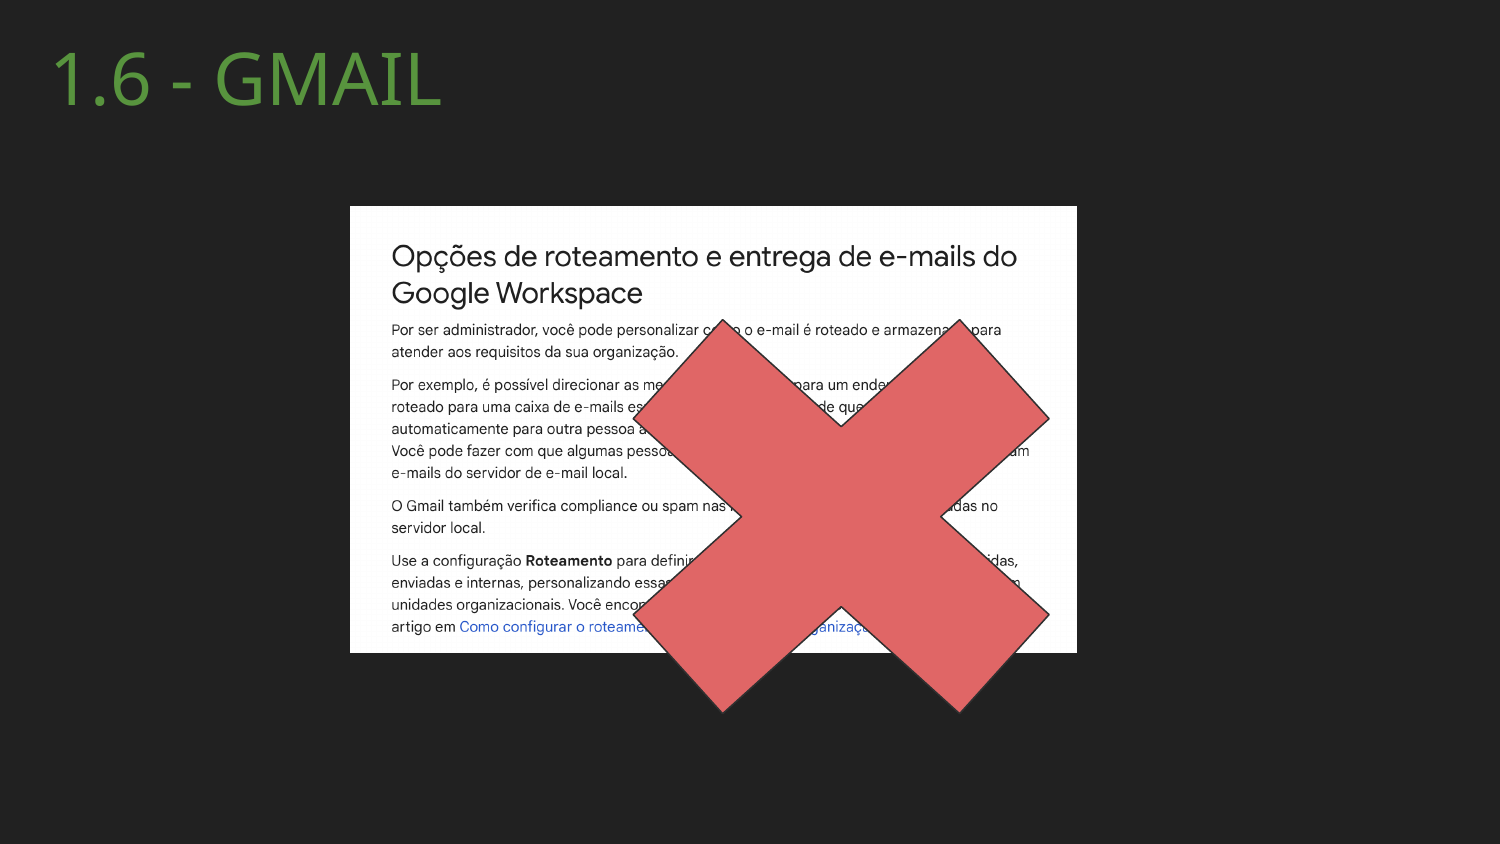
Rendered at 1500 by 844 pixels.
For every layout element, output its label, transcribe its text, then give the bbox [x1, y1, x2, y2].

picture [350, 206, 1077, 653]
picture [791, 608, 891, 653]
text_box [633, 319, 1050, 714]
title 1.6 - GMAIL [34, 17, 1432, 168]
